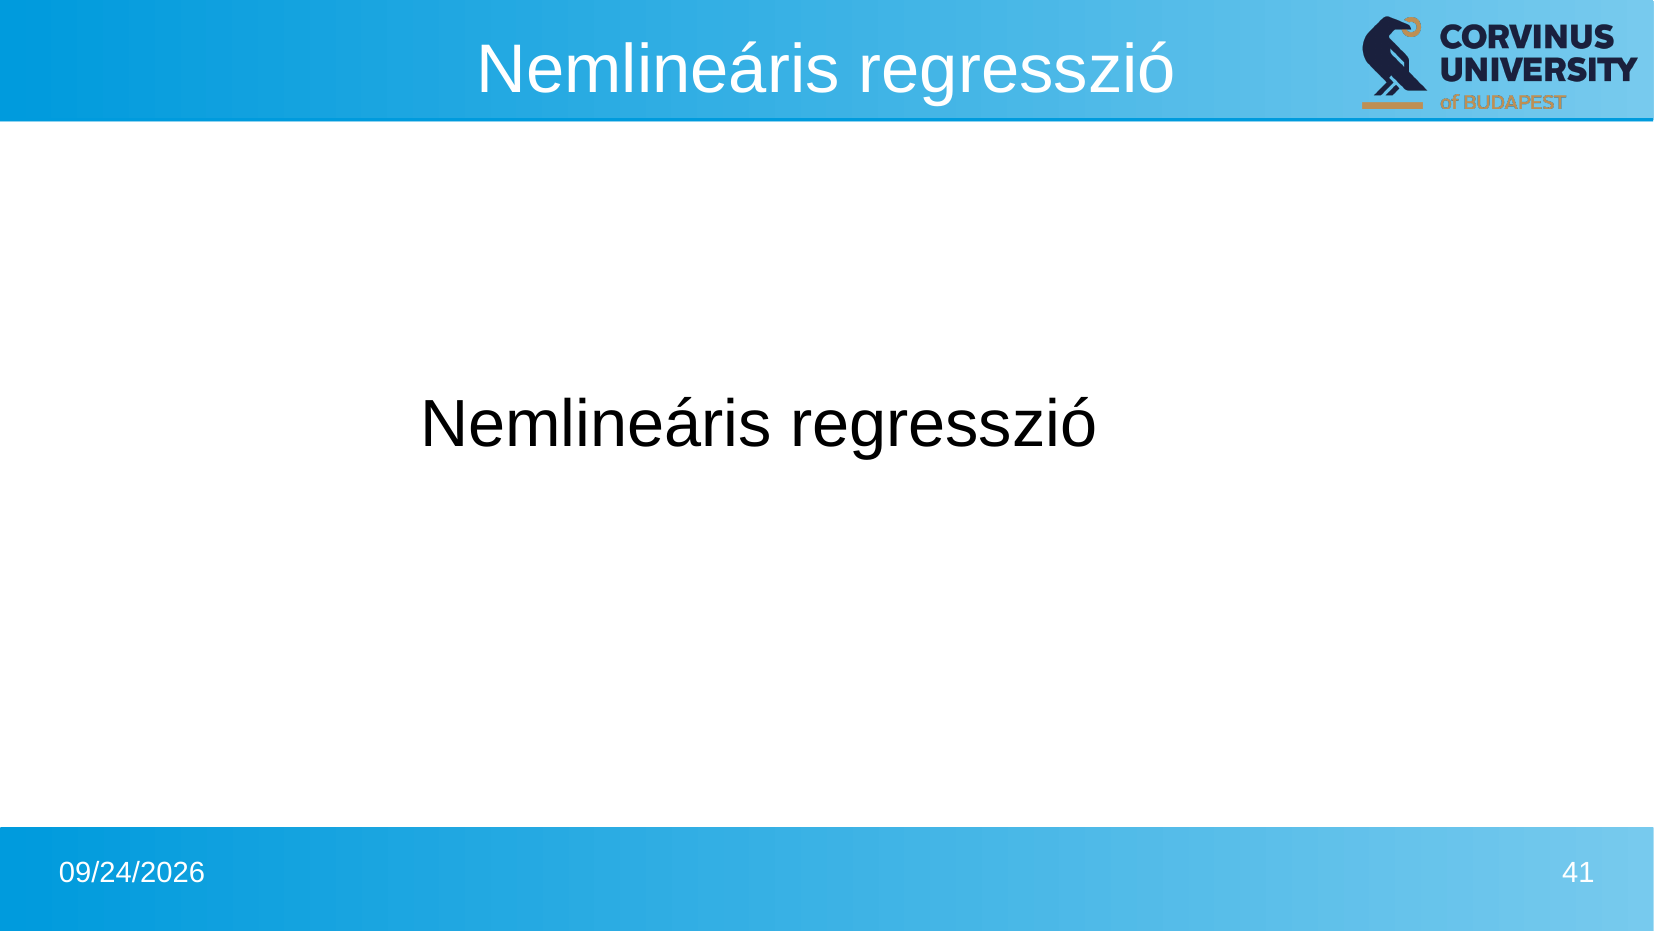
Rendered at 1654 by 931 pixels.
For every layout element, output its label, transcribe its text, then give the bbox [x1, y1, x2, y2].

text_box Nemlineáris regresszió [405, 378, 1416, 516]
title Nemlineáris regresszió [59, 29, 1362, 108]
picture [1362, 16, 1638, 109]
